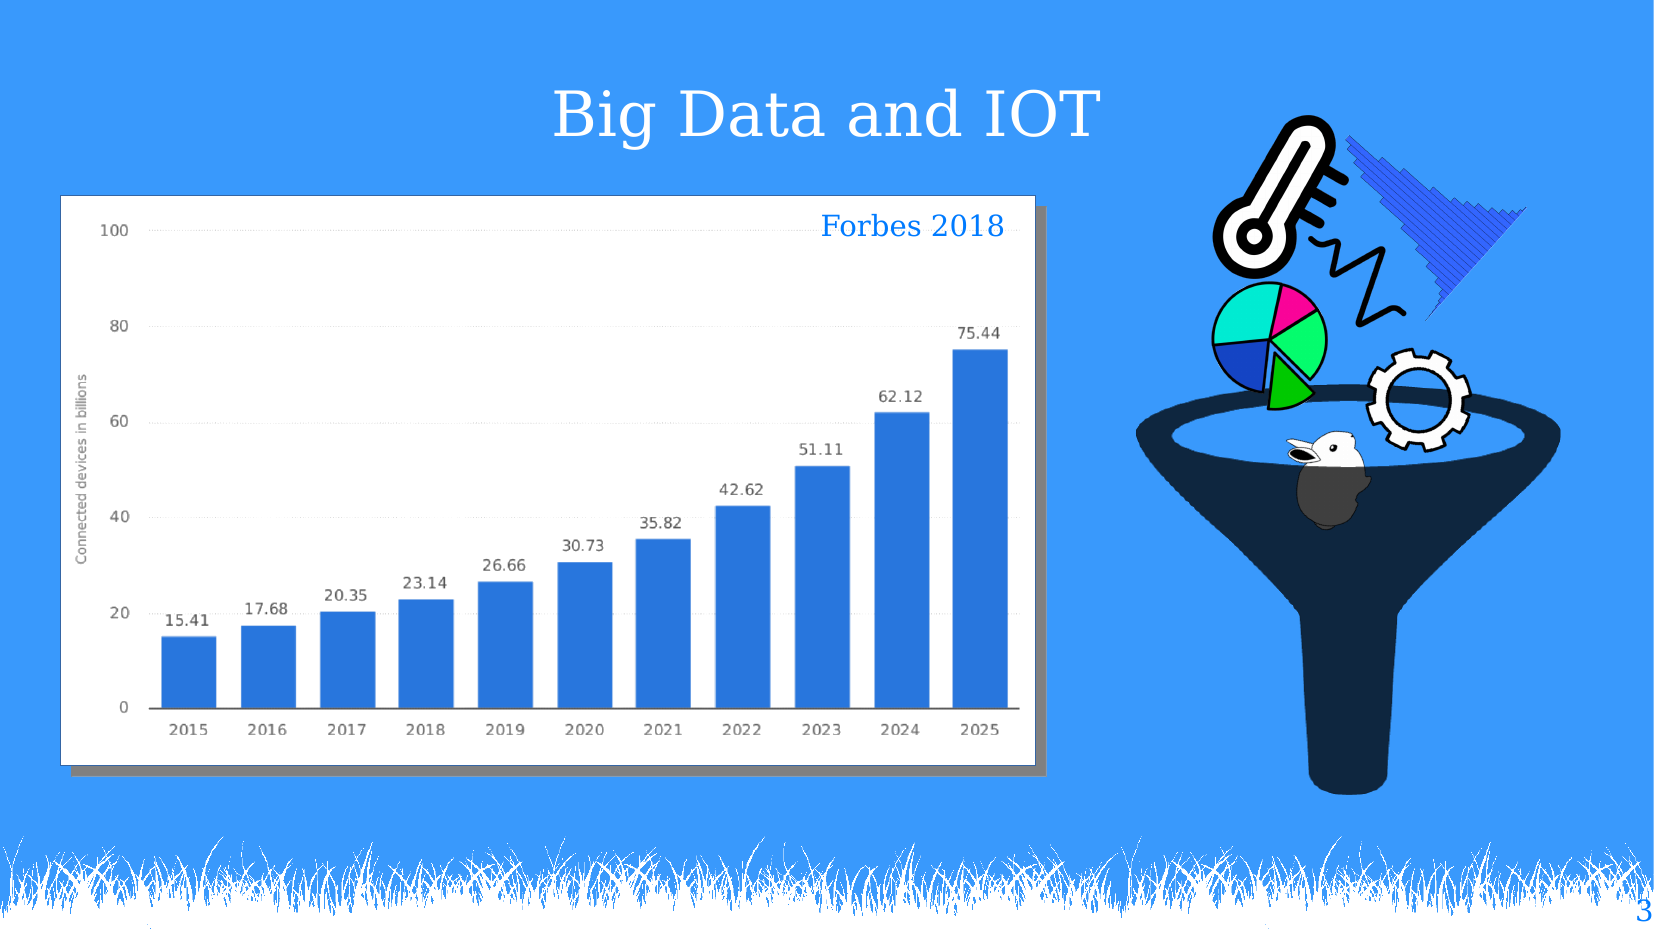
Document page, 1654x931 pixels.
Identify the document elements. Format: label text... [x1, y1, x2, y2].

title [82, 37, 1571, 193]
text_box Forbes 2018 [91, 202, 1020, 320]
text_box [60, 195, 1036, 766]
picture [0, 0, 1654, 931]
